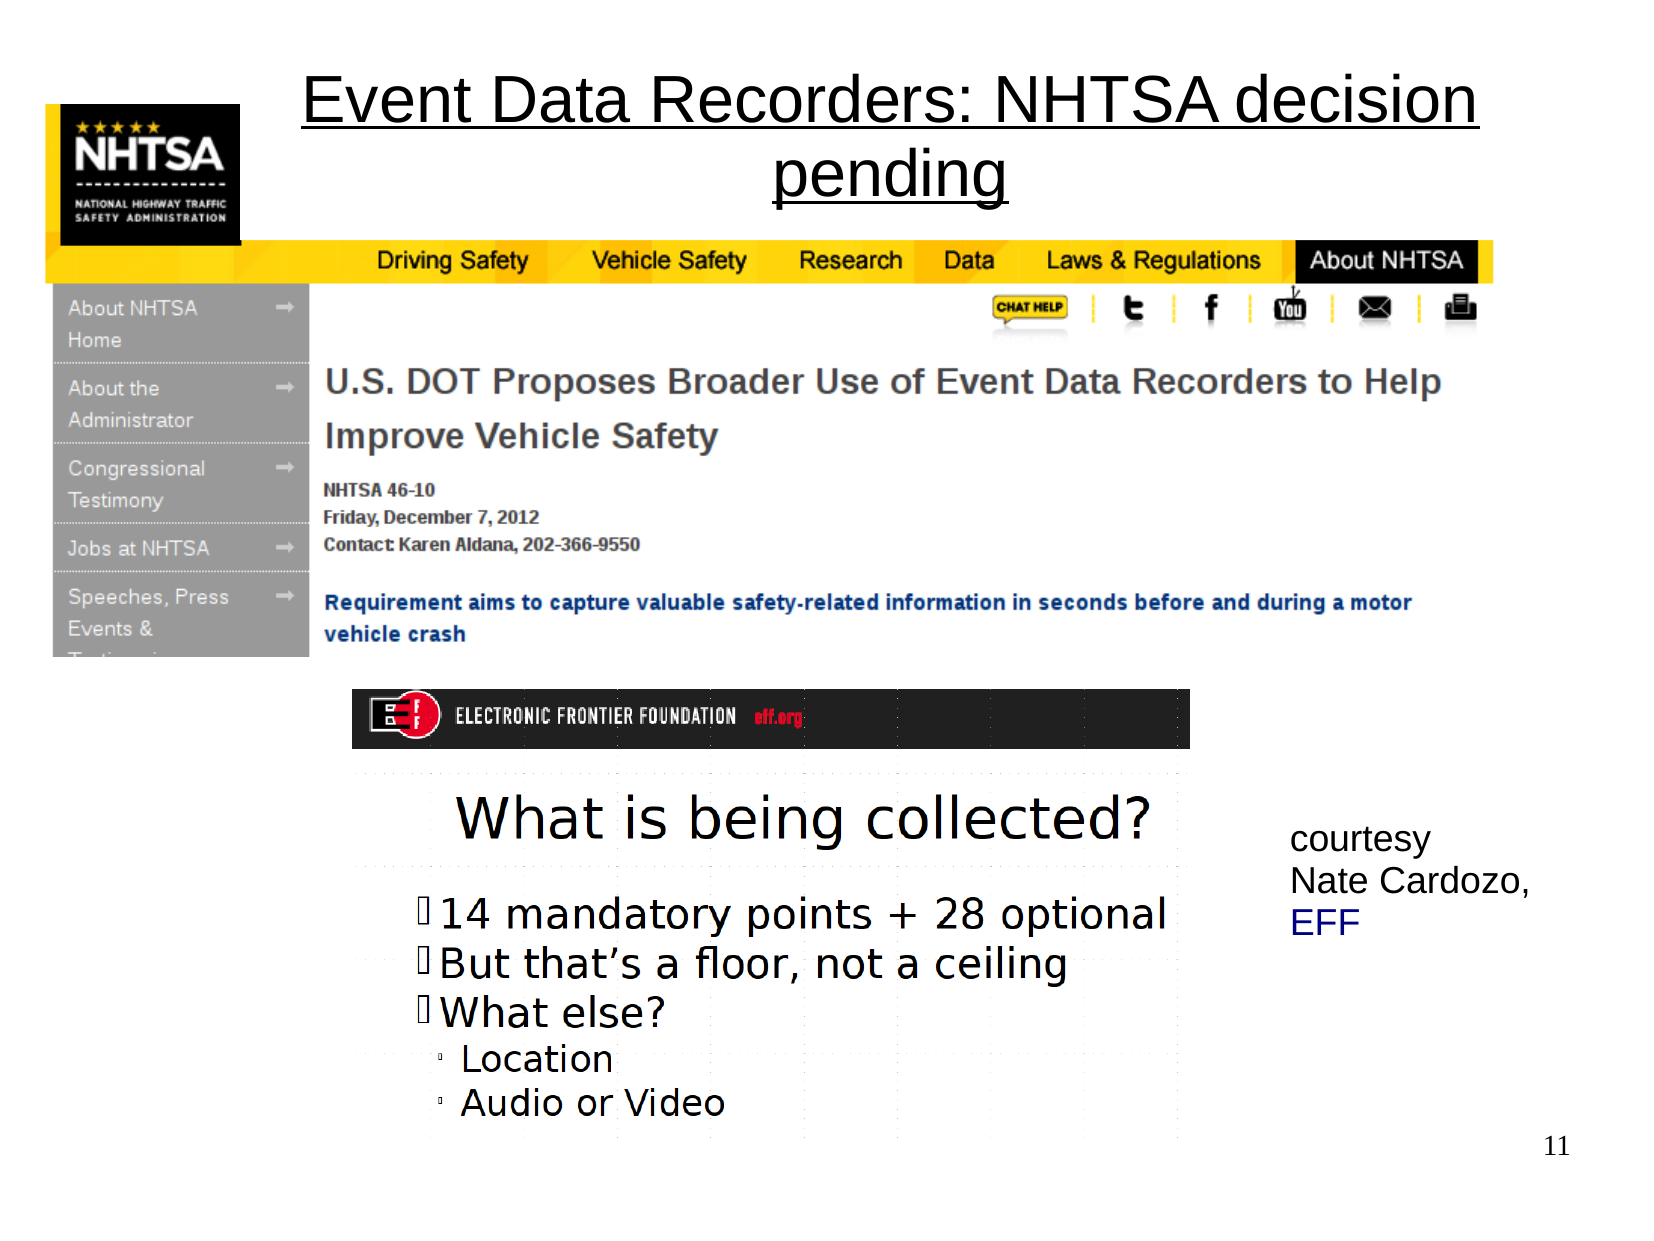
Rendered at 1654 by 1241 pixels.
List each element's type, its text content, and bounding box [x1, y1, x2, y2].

title Event Data Recorders: NHTSA decision pending [240, 32, 1541, 241]
picture [352, 689, 1190, 1141]
picture [26, 104, 1516, 657]
text_box courtesy Nate Cardozo, EFF [1275, 810, 1546, 951]
